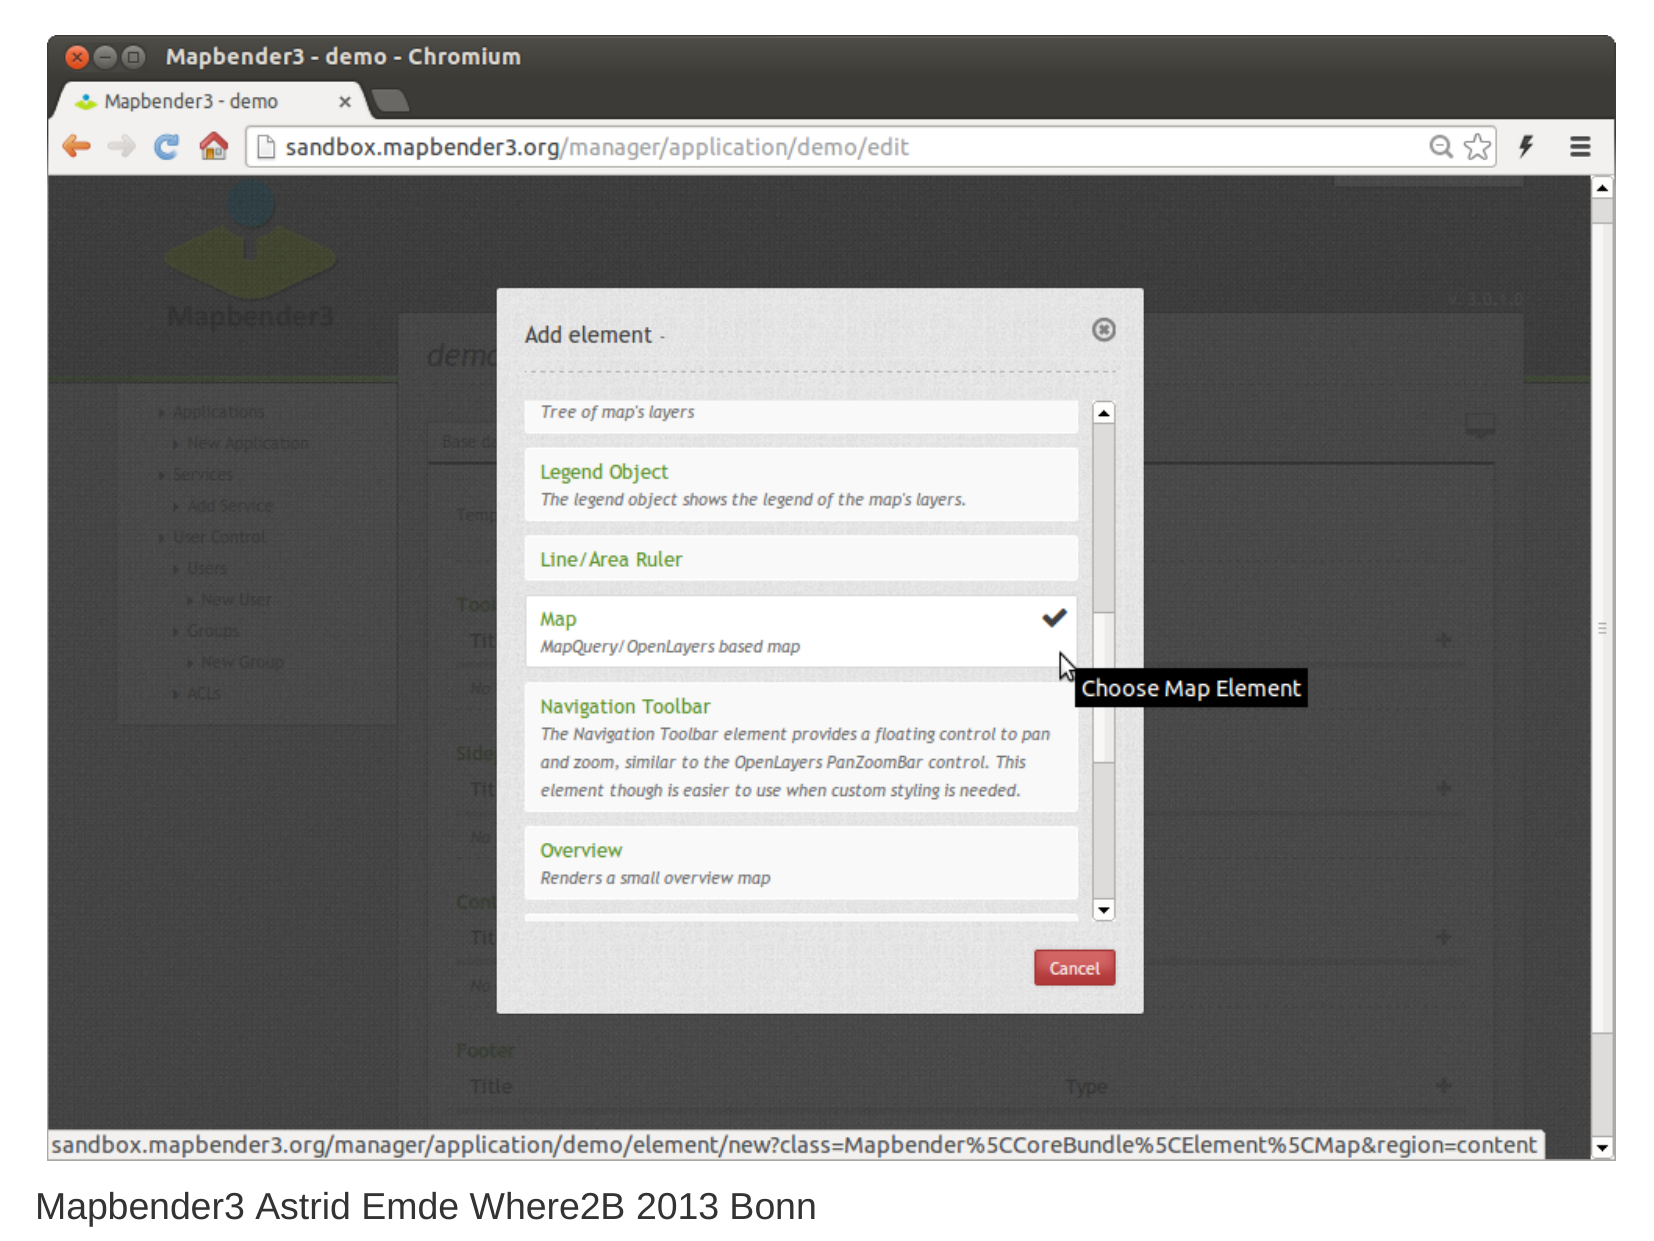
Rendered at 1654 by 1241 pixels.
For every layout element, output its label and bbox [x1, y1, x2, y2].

picture [47, 35, 1616, 1161]
